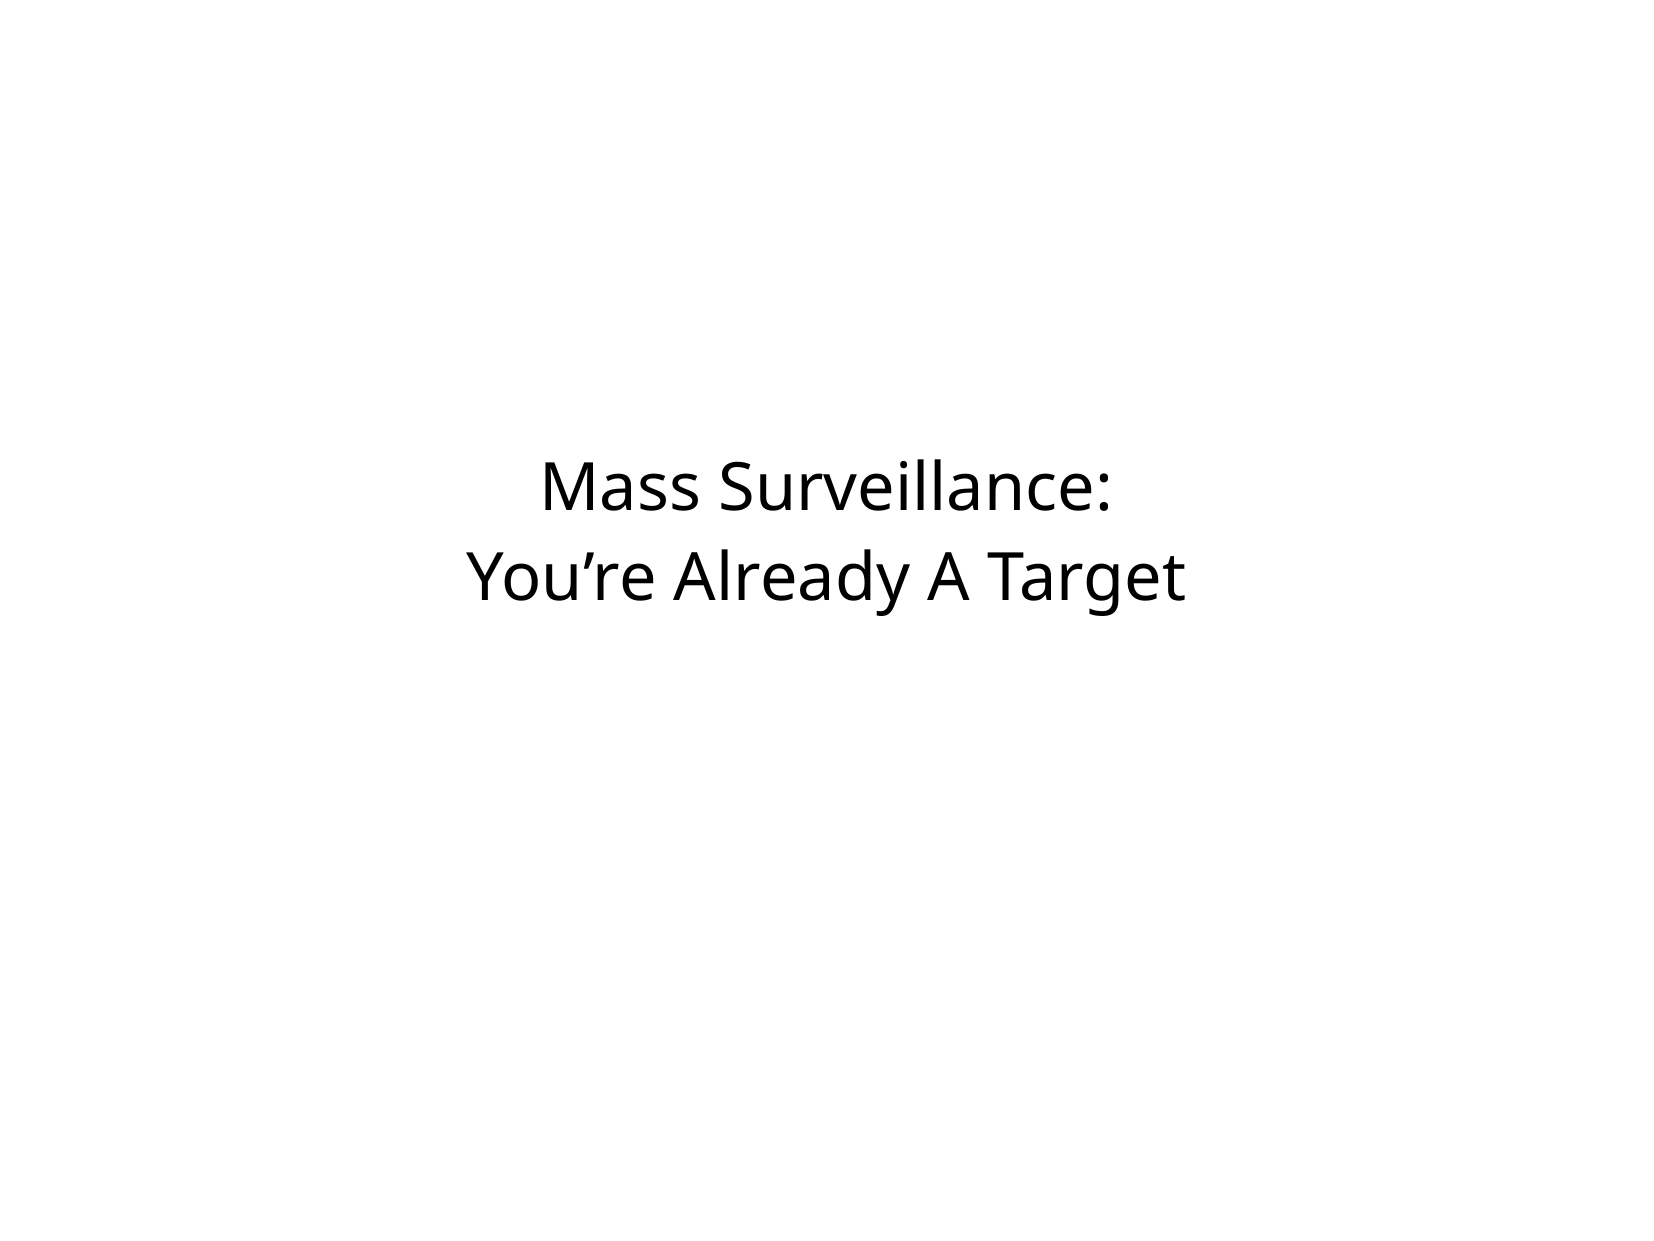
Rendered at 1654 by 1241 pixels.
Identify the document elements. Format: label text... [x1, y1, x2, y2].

subtitle Mass Surveillance: You’re Already A Target [82, 49, 1571, 1010]
